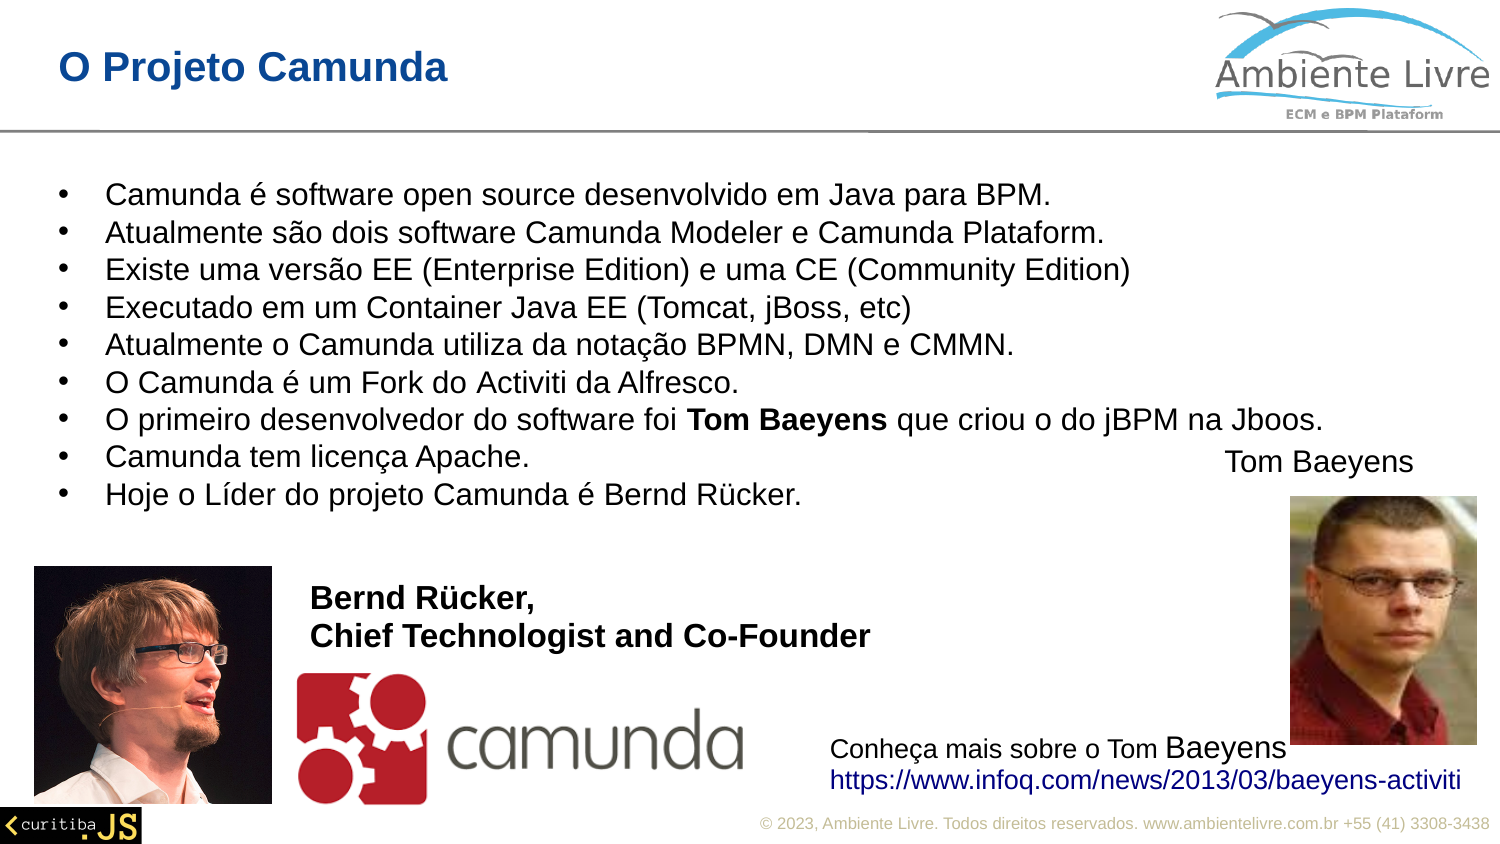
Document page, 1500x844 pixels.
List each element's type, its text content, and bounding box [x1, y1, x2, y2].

text_box Camunda é software open source desenvolvido em Java para BPM. Atualmente são dois software Camunda Modeler e Camunda Plataform. Existe uma versão EE (Enterprise Edition) e uma CE (Community Edition) Executado em um Container Java EE (Tomcat, jBoss, etc) Atualmente o Camunda utiliza da notação BPMN, DMN e CMMN. O Camunda é um Fork do Activiti da Alfresco. O primeiro desenvolvedor do software foi Tom Baeyens que criou o do jBPM na Jboos. Camunda tem licença Apache. Hoje o Líder do projeto Camunda é Bernd Rücker. [43, 129, 1358, 520]
picture [1290, 496, 1477, 723]
text_box Conheça mais sobre o Tom Baeyens https://www.infoq.com/news/2013/03/baeyens-activiti [814, 723, 1489, 804]
title O Projeto Camunda [43, 8, 1127, 129]
picture [34, 566, 272, 804]
text_box Bernd Rücker, Chief Technologist and Co-Founder [295, 572, 898, 745]
text_box Tom Baeyens [1162, 437, 1477, 487]
picture [295, 671, 745, 809]
picture [0, 807, 142, 844]
picture [1215, 8, 1489, 119]
